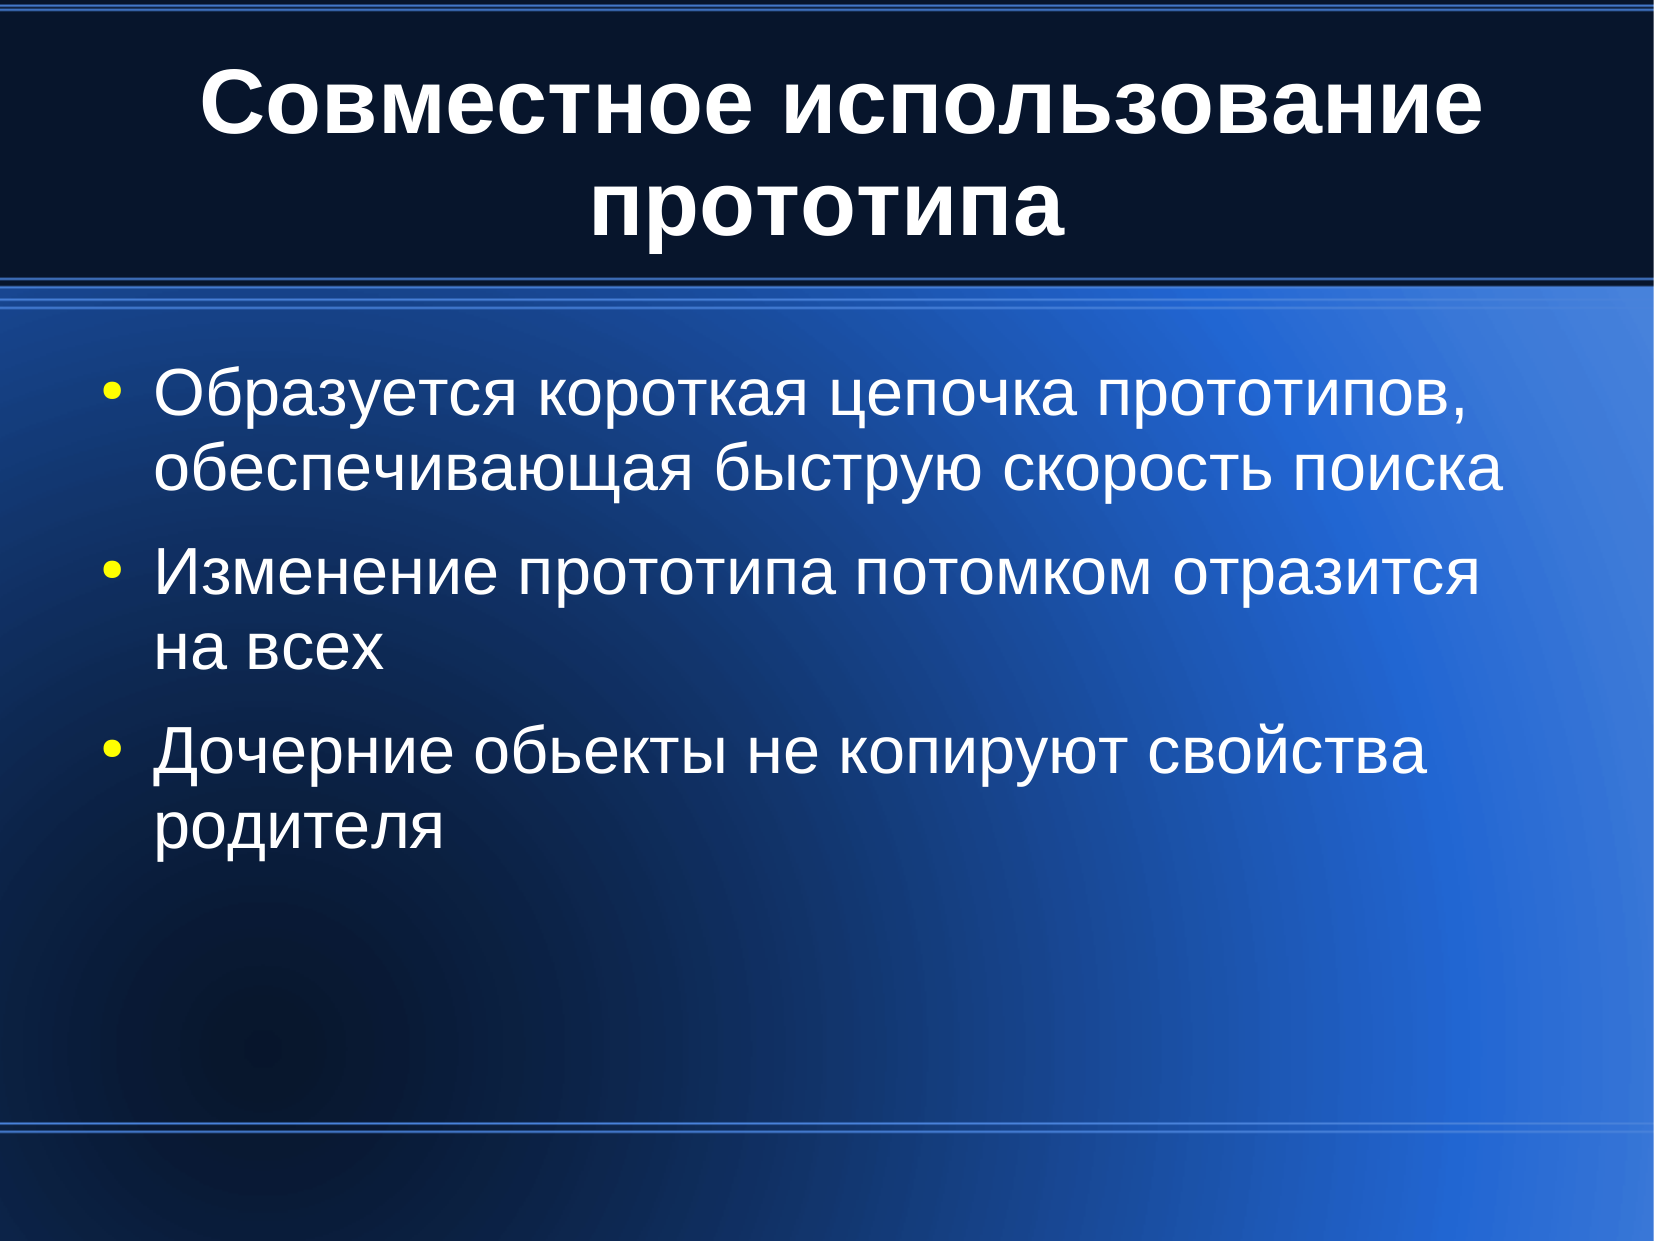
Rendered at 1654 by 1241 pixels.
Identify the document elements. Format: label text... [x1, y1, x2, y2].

title Совместное использование прототипа [82, 49, 1571, 257]
list Образуется короткая цепочка прототипов, обеспечивающая быструю скорость поиска Изменение прототипа потомком отразится на всех Дочерние обьекты не копируют свойства родителя [82, 355, 1571, 1058]
picture [0, 0, 1654, 1241]
